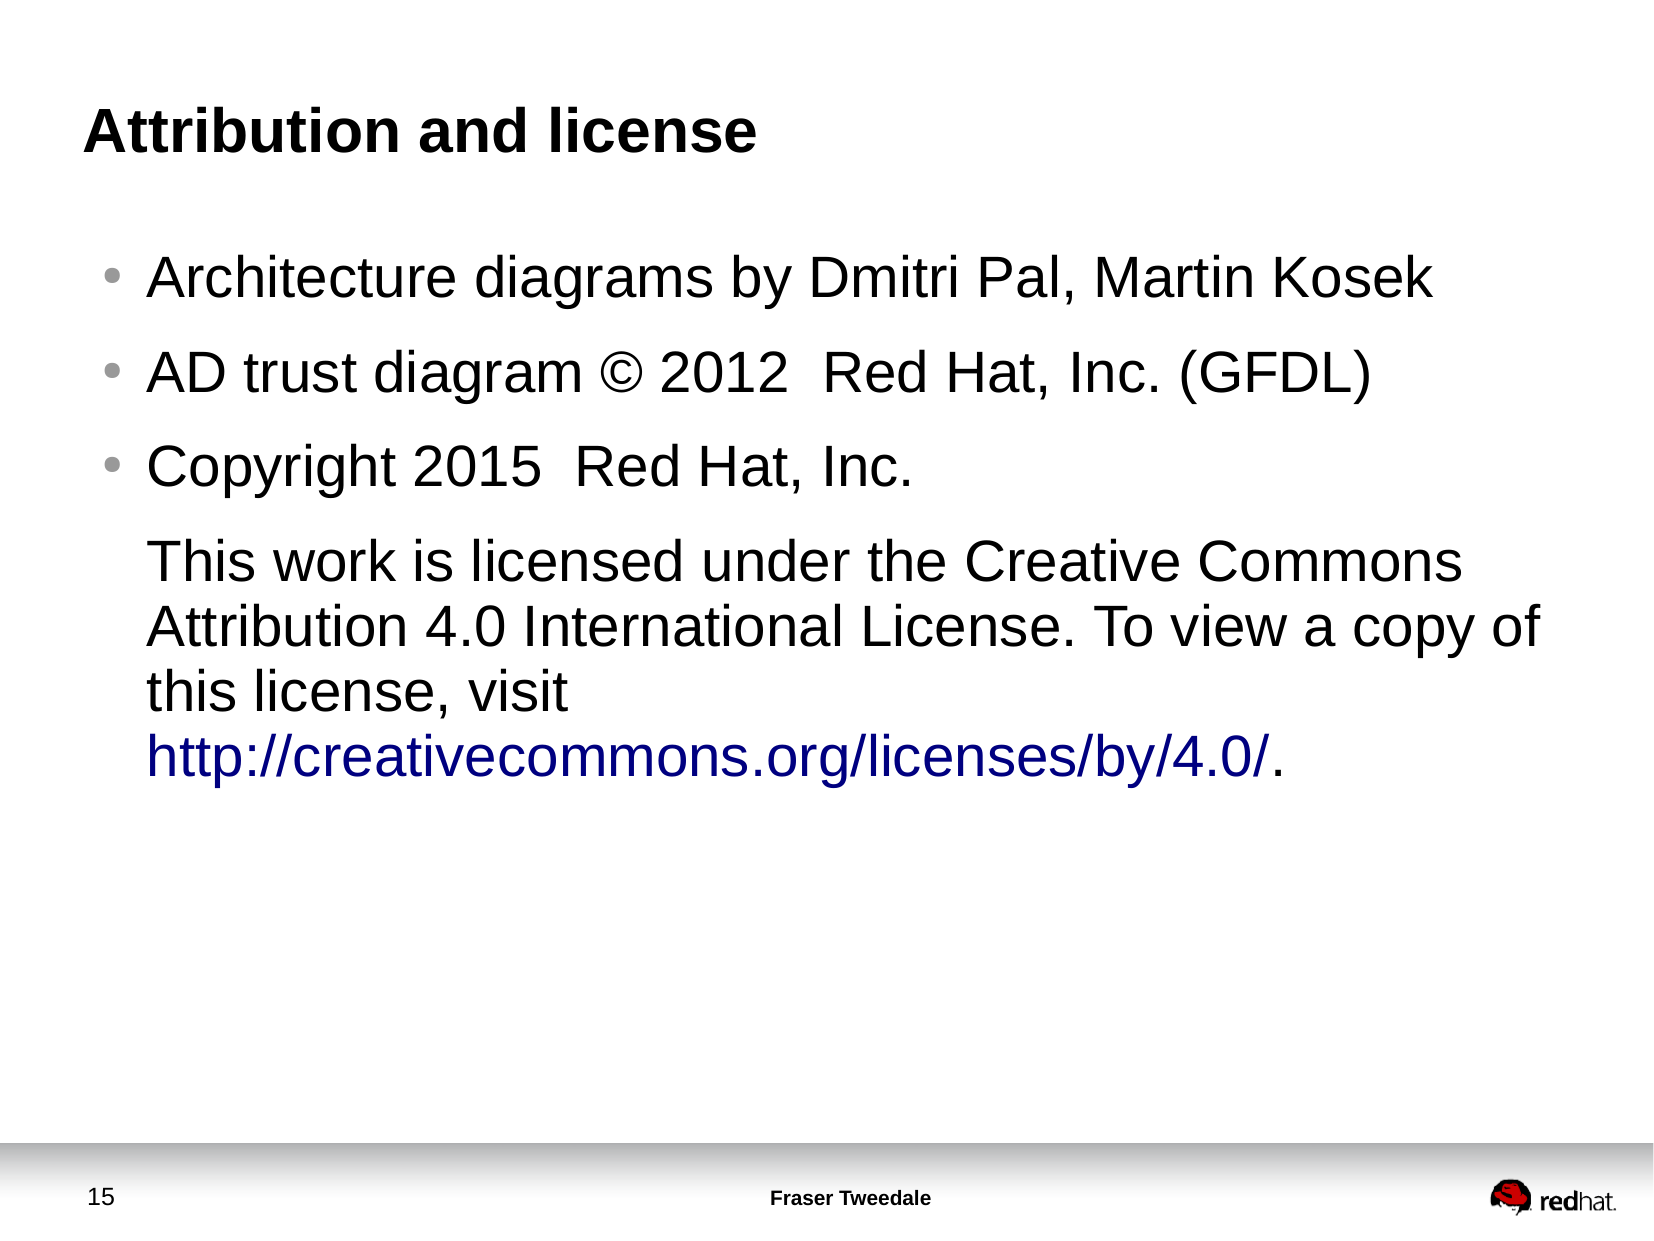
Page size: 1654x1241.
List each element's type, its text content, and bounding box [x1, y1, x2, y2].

list Architecture diagrams by Dmitri Pal, Martin Kosek AD trust diagram © 2012 Red Hat, Inc. (GFDL) Copyright 2015 Red Hat, Inc. This work is licensed under the Creative Commons Attribution 4.0 International License. To view a copy of this license, visit http://creativecommons.org/licenses/by/4.0/. [86, 244, 1576, 1039]
picture [0, 1143, 1654, 1241]
title Attribution and license [82, 37, 1571, 226]
